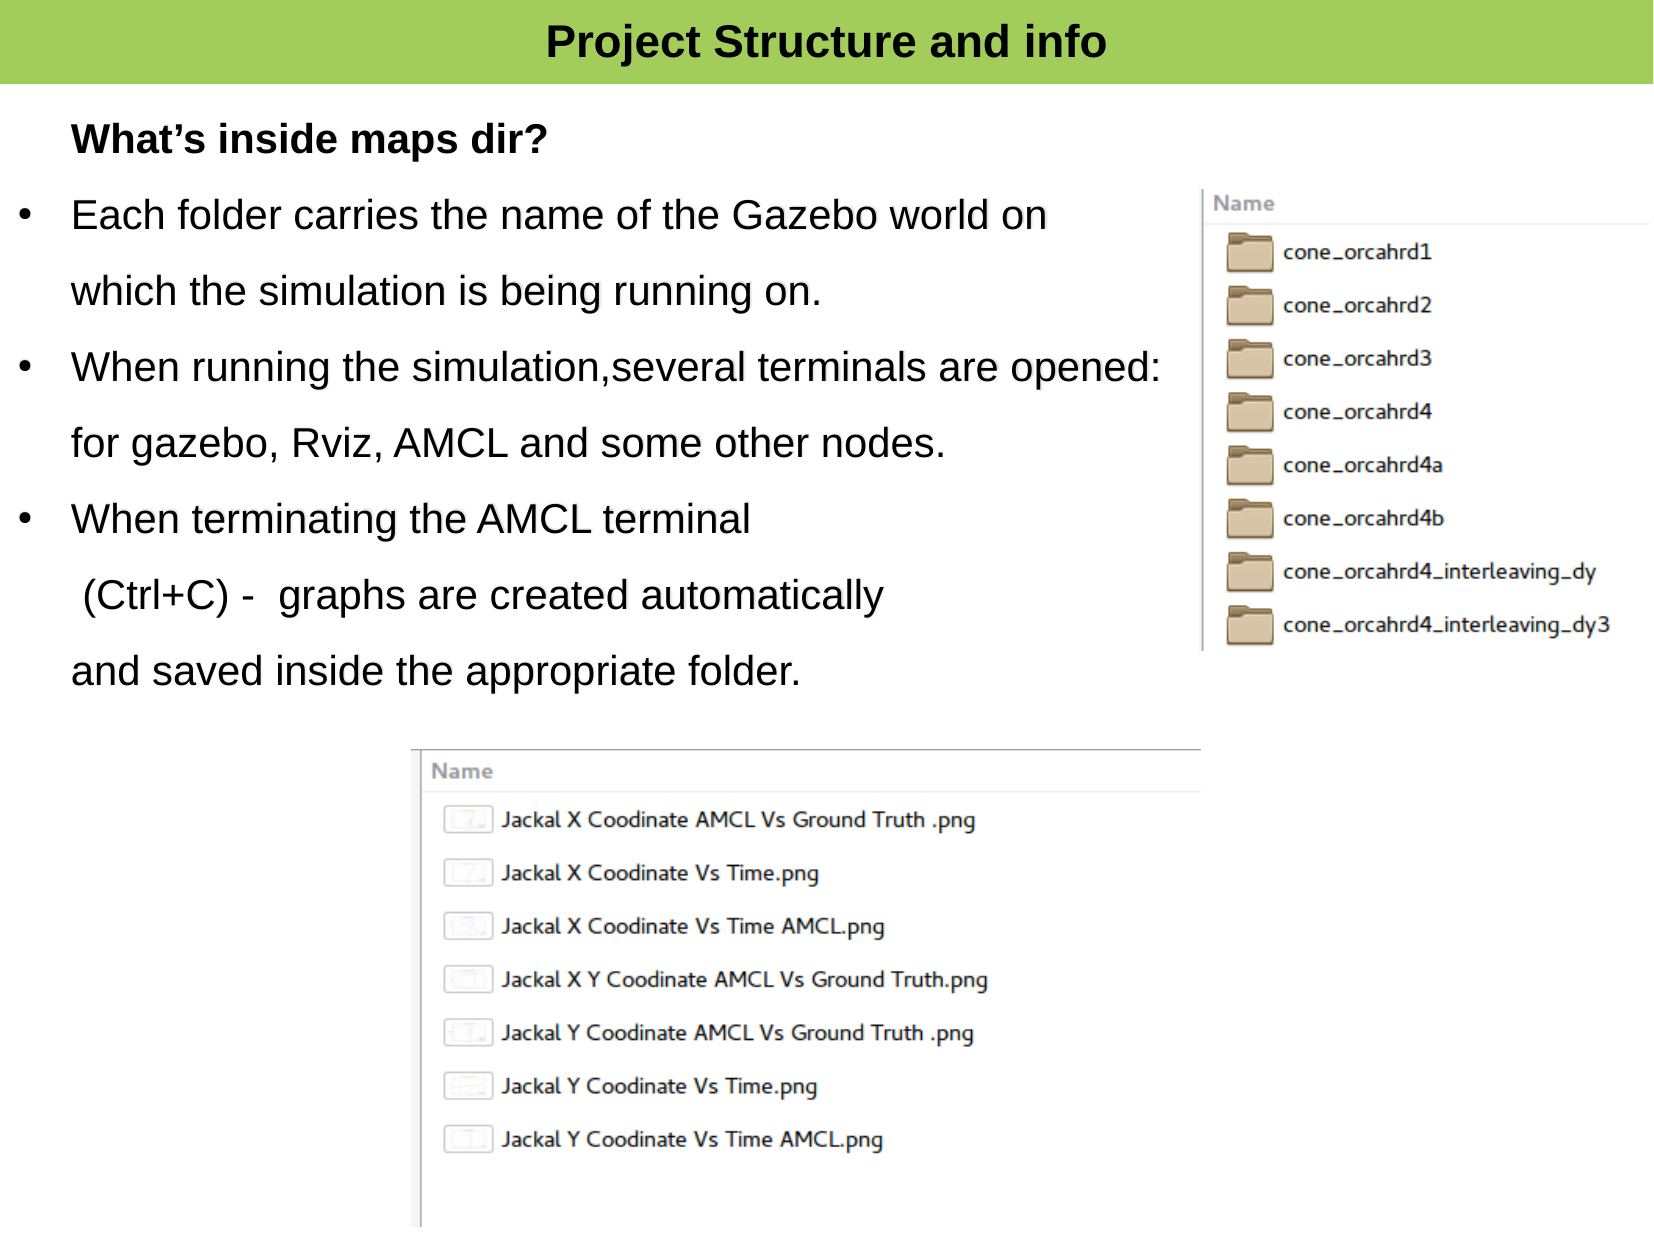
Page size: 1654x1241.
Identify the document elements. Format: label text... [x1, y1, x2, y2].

picture [1199, 189, 1649, 651]
picture [411, 749, 1201, 1227]
title Project Structure and info [0, 0, 1654, 85]
list What’s inside maps dir? Each folder carries the name of the Gazebo world on which the simulation is being running on. When running the simulation,several terminals are opened: for gazebo, Rviz, AMCL and some other nodes. When terminating the AMCL terminal (Ctrl+C) - graphs are created automatically and saved inside the appropriate folder. [0, 115, 1654, 1241]
